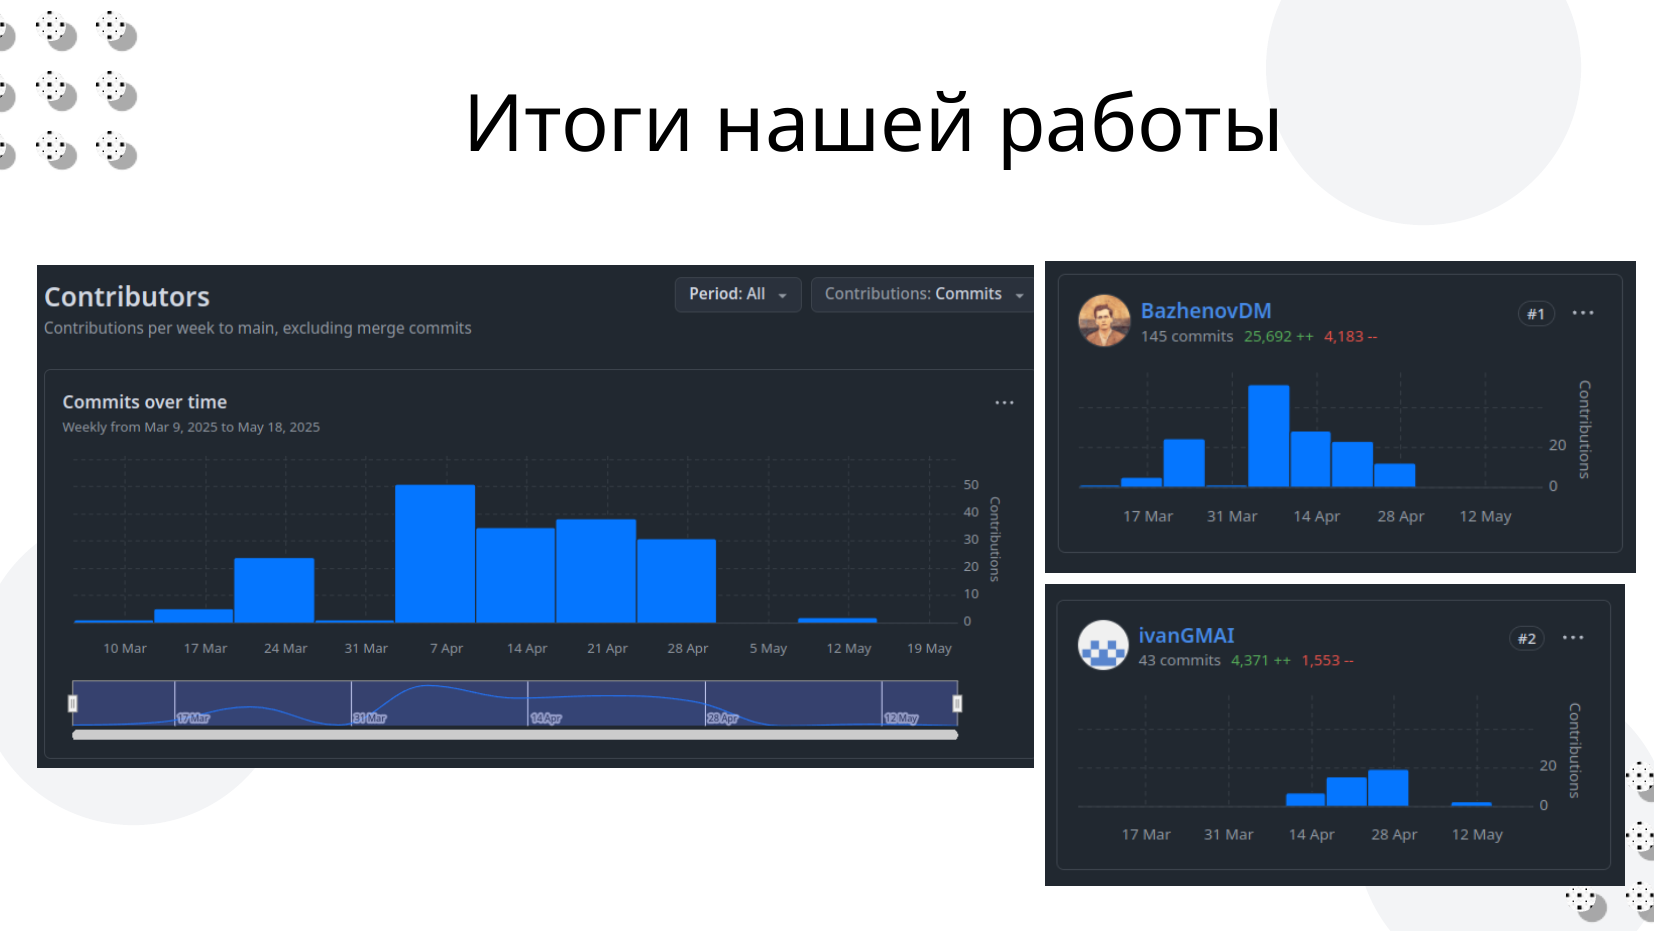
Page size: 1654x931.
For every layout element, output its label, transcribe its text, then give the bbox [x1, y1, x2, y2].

picture [1045, 584, 1654, 912]
picture [35, 70, 66, 101]
picture [95, 10, 126, 41]
picture [95, 130, 127, 161]
picture [35, 130, 67, 161]
picture [0, 74, 6, 99]
picture [0, 13, 6, 38]
picture [95, 70, 126, 101]
text_box Итоги нашей работы [448, 59, 1300, 182]
picture [1045, 261, 1636, 573]
picture [1625, 881, 1654, 912]
picture [35, 10, 66, 41]
picture [0, 133, 7, 159]
picture [37, 265, 1034, 768]
